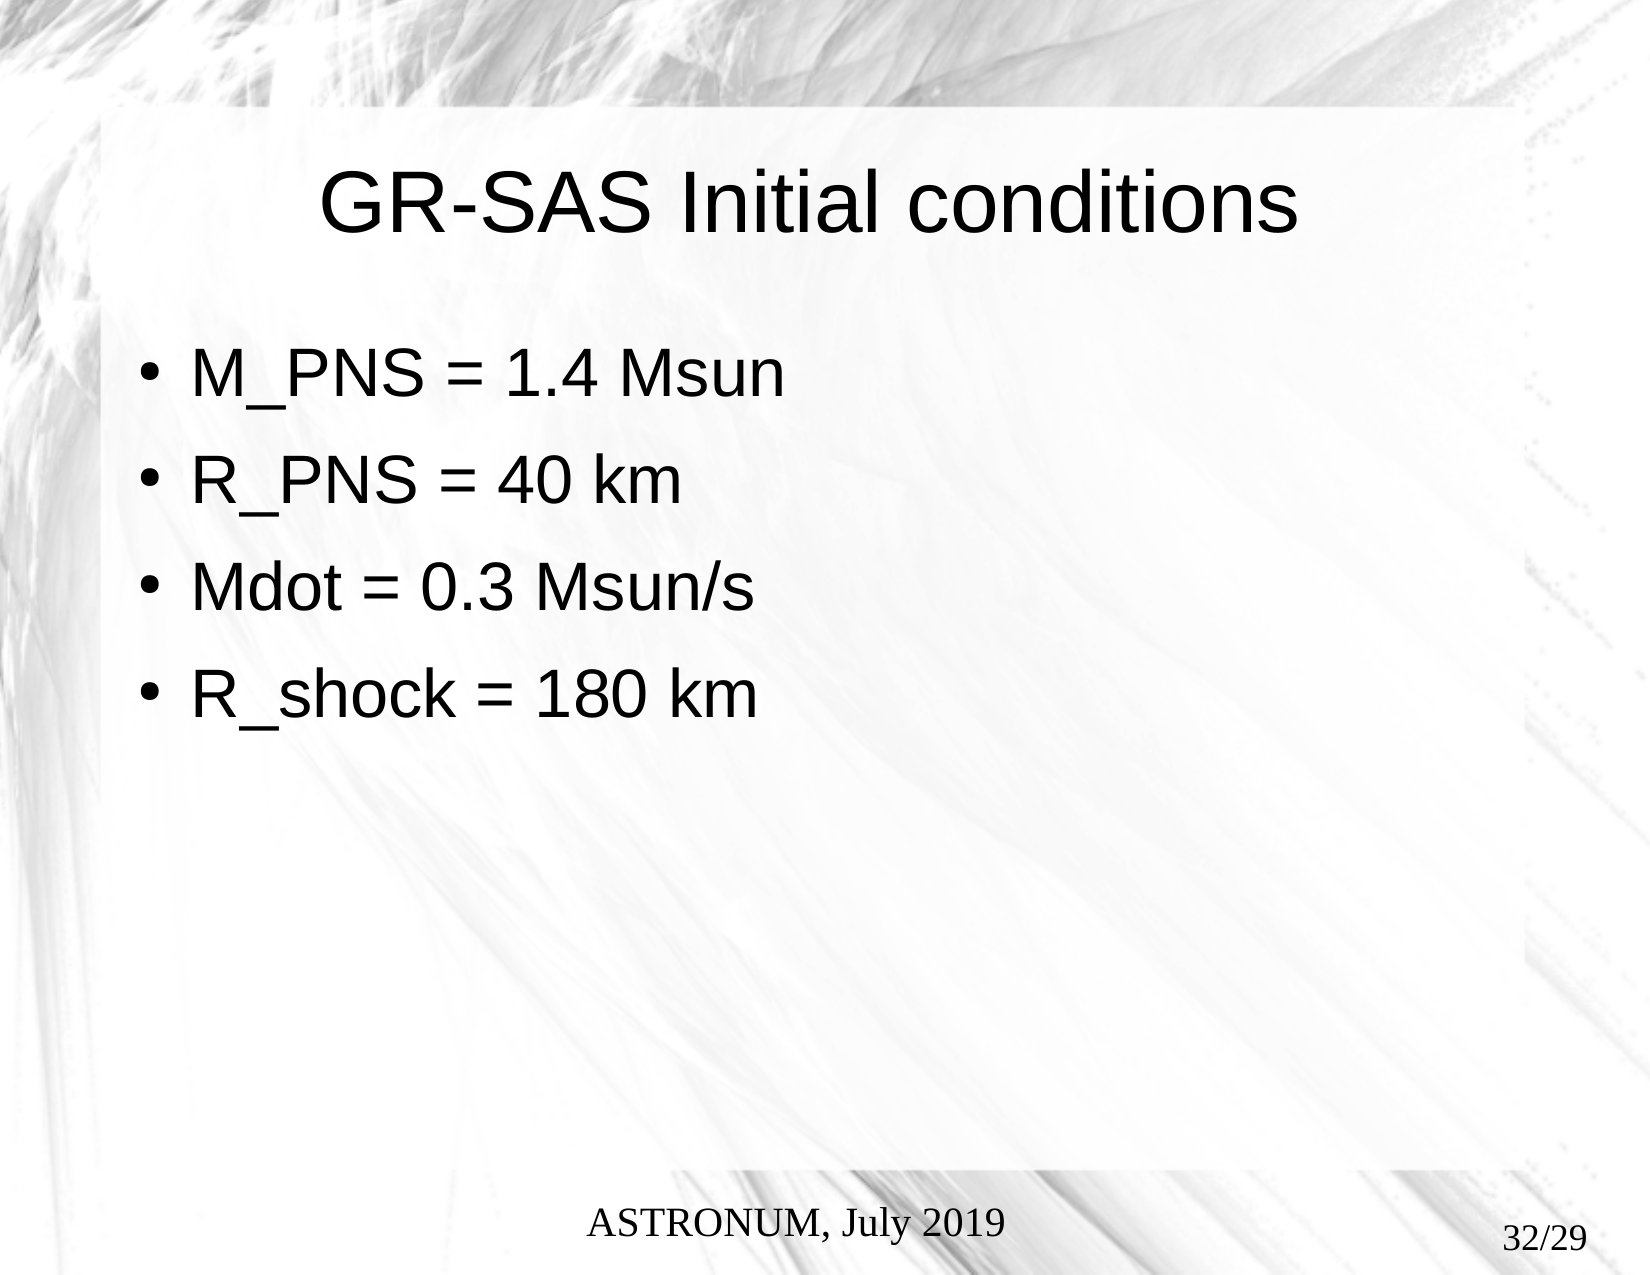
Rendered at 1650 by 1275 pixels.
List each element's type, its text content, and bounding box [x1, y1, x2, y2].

picture [0, 0, 1650, 1275]
list M_PNS = 1.4 Msun R_PNS = 40 km Mdot = 0.3 Msun/s R_shock = 180 km [120, 334, 1501, 1144]
title GR-SAS Initial conditions [117, 115, 1503, 288]
